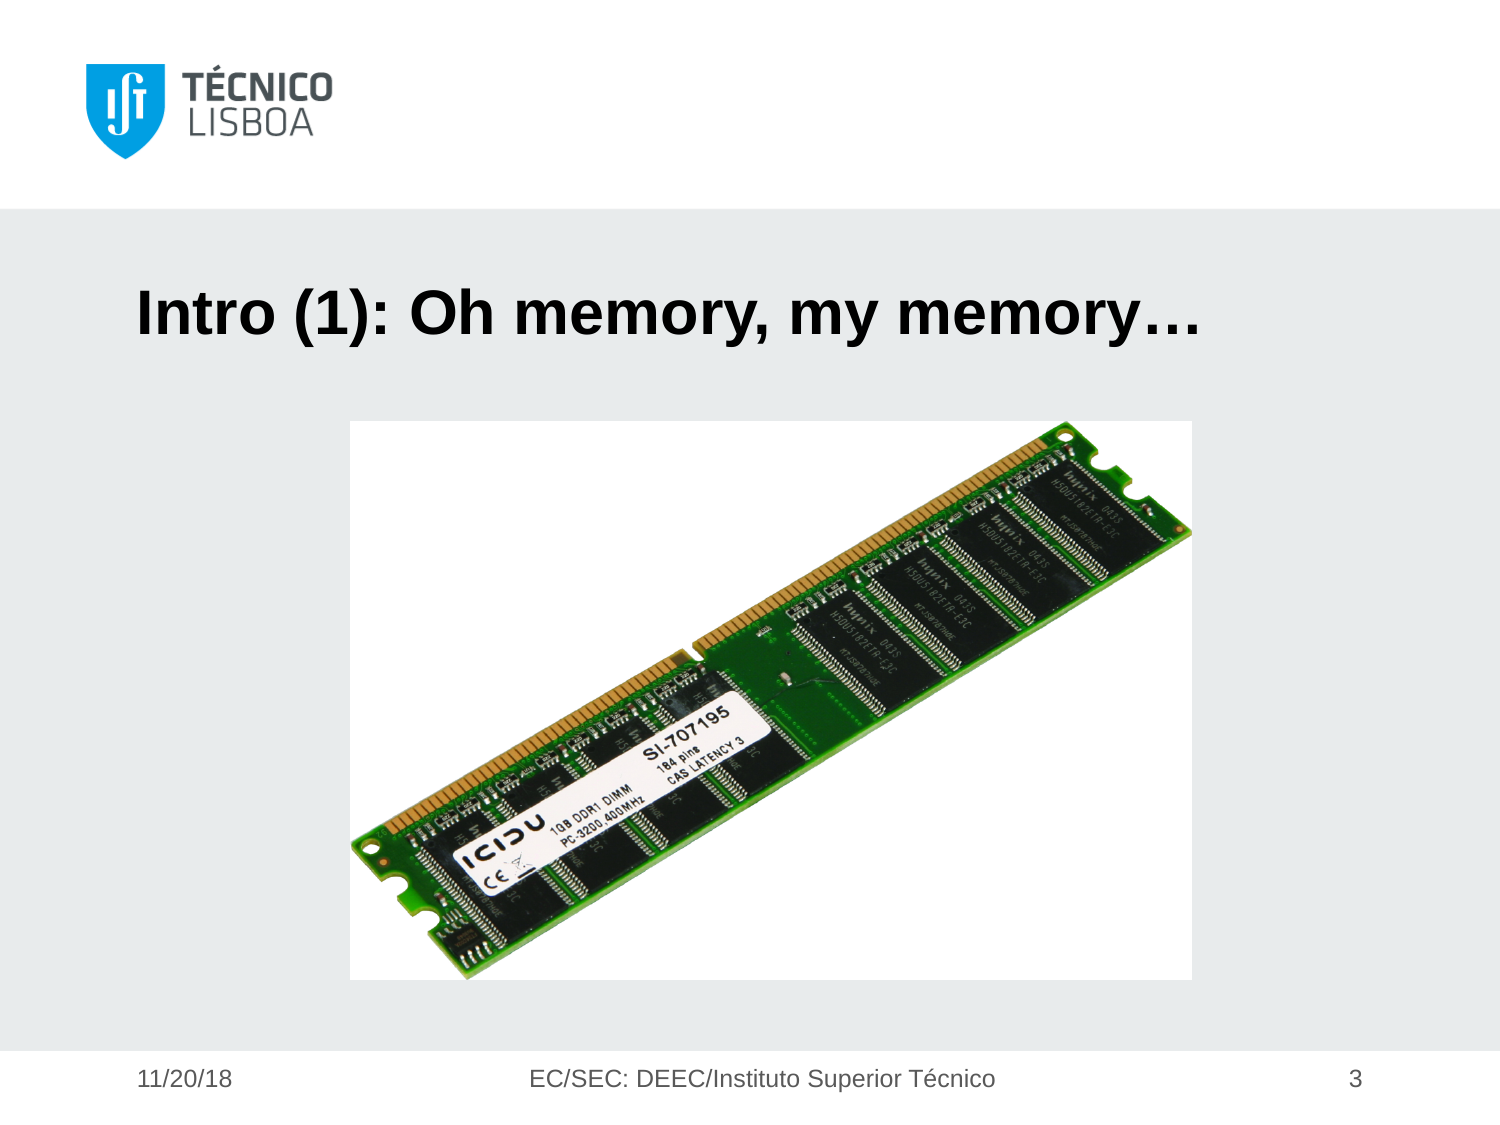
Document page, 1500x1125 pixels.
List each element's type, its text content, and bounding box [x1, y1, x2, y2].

title Intro (1): Oh memory, my memory… [121, 237, 1378, 381]
footer EC/SEC: DEEC/Instituto Superior Técnico [512, 1052, 1021, 1103]
picture [0, 0, 1500, 1125]
slide_number <number> [1077, 1052, 1378, 1103]
slide_number 11/20/18 [121, 1052, 425, 1103]
